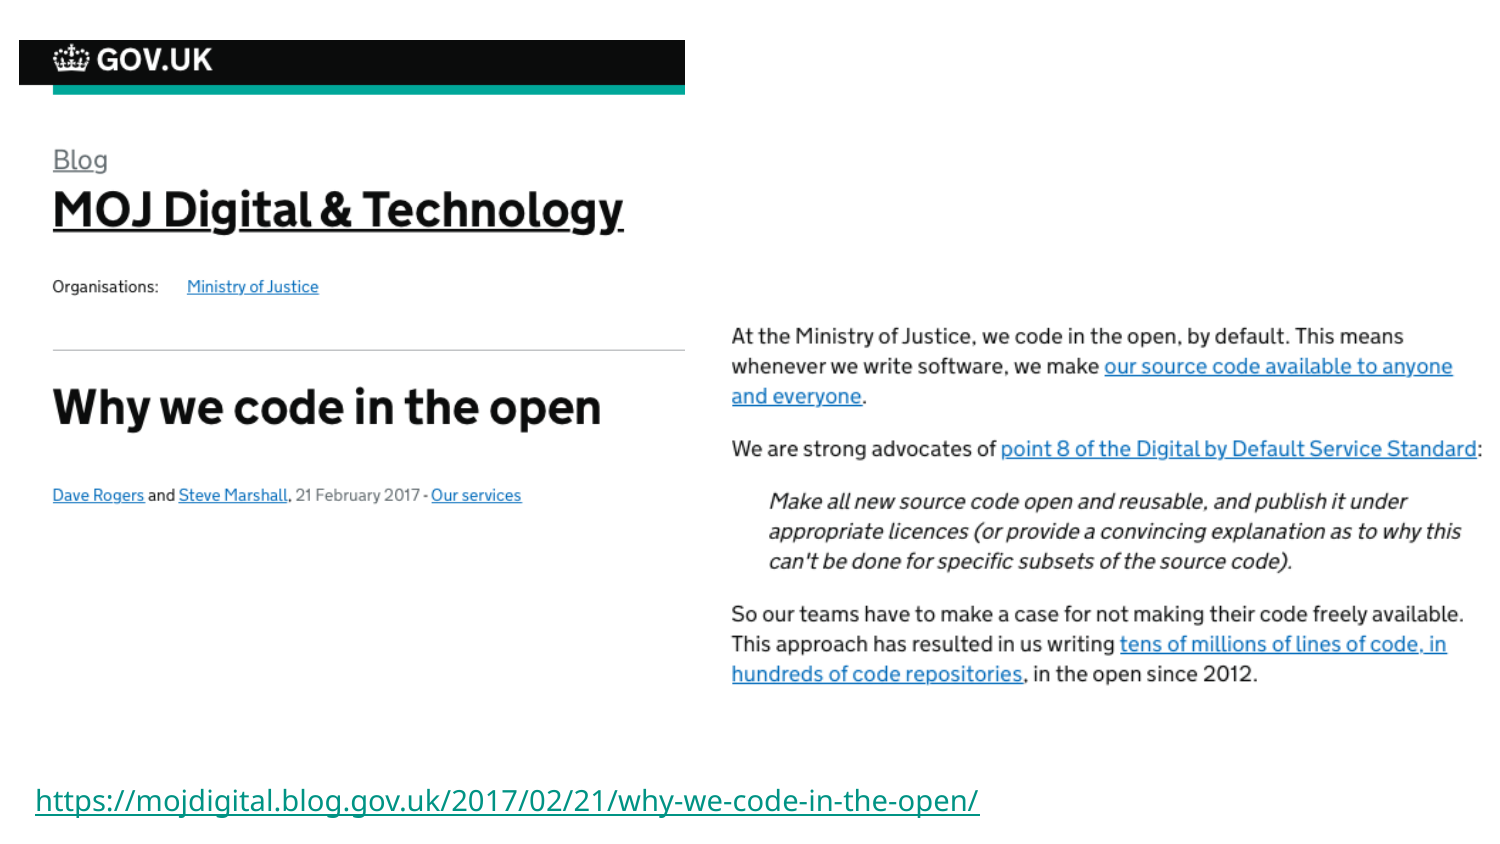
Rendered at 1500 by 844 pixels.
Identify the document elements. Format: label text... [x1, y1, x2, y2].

picture [19, 40, 685, 518]
text_box https://mojdigital.blog.gov.uk/2017/02/21/why-we-code-in-the-open/ [20, 767, 1482, 833]
picture [714, 311, 1490, 700]
